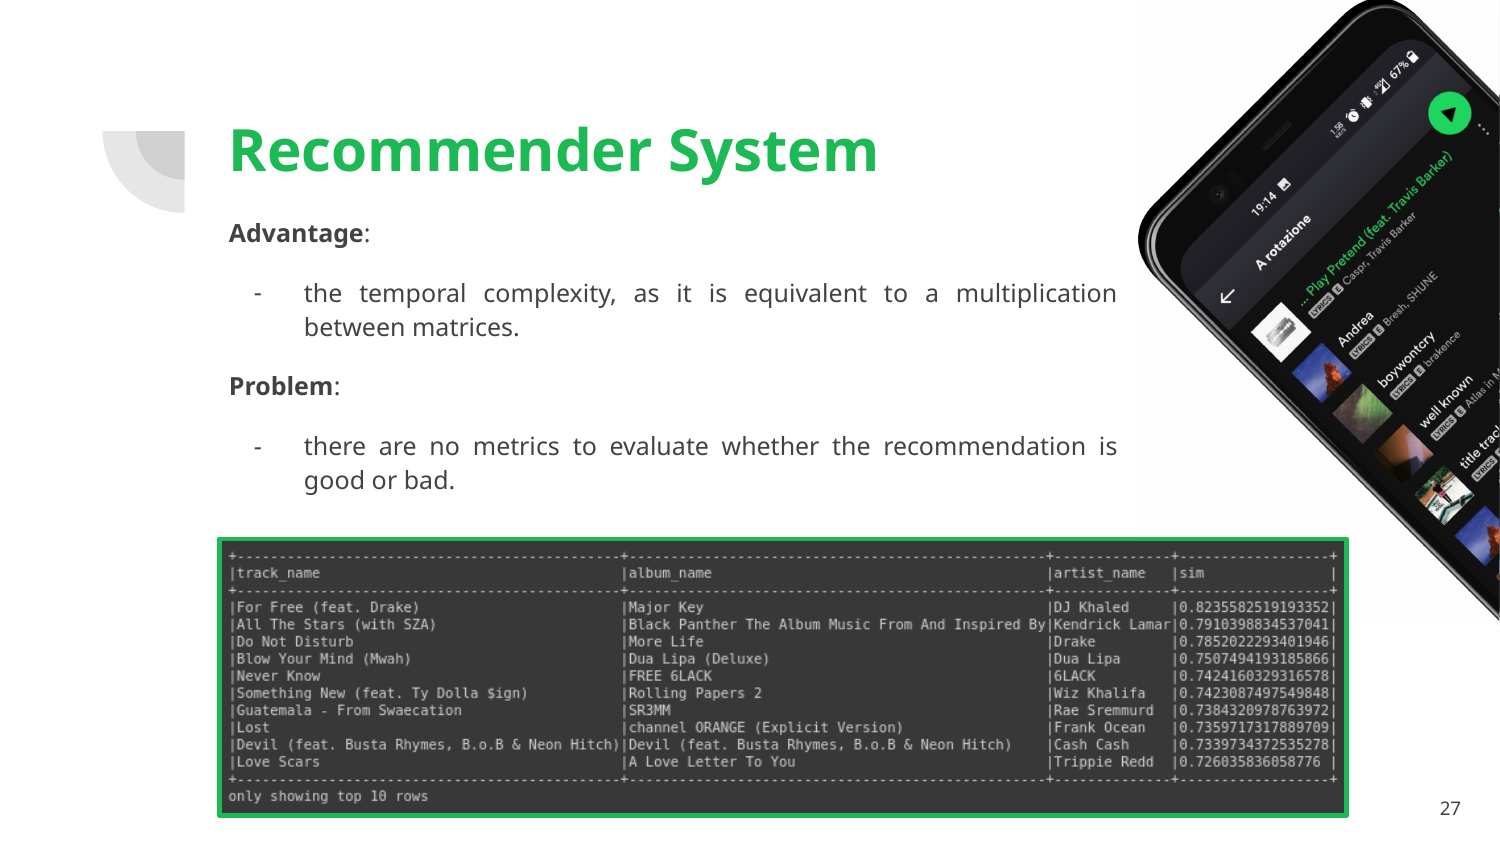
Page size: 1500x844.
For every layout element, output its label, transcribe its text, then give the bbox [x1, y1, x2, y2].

list Advantage: the temporal complexity, as it is equivalent to a multiplication between matrices. Problem: there are no metrics to evaluate whether the recommendation is good or bad. [213, 198, 1133, 517]
picture [1133, 0, 1500, 626]
title Recommender System [213, 98, 1133, 198]
slide_number <number> [1386, 777, 1477, 842]
picture [221, 541, 1345, 813]
